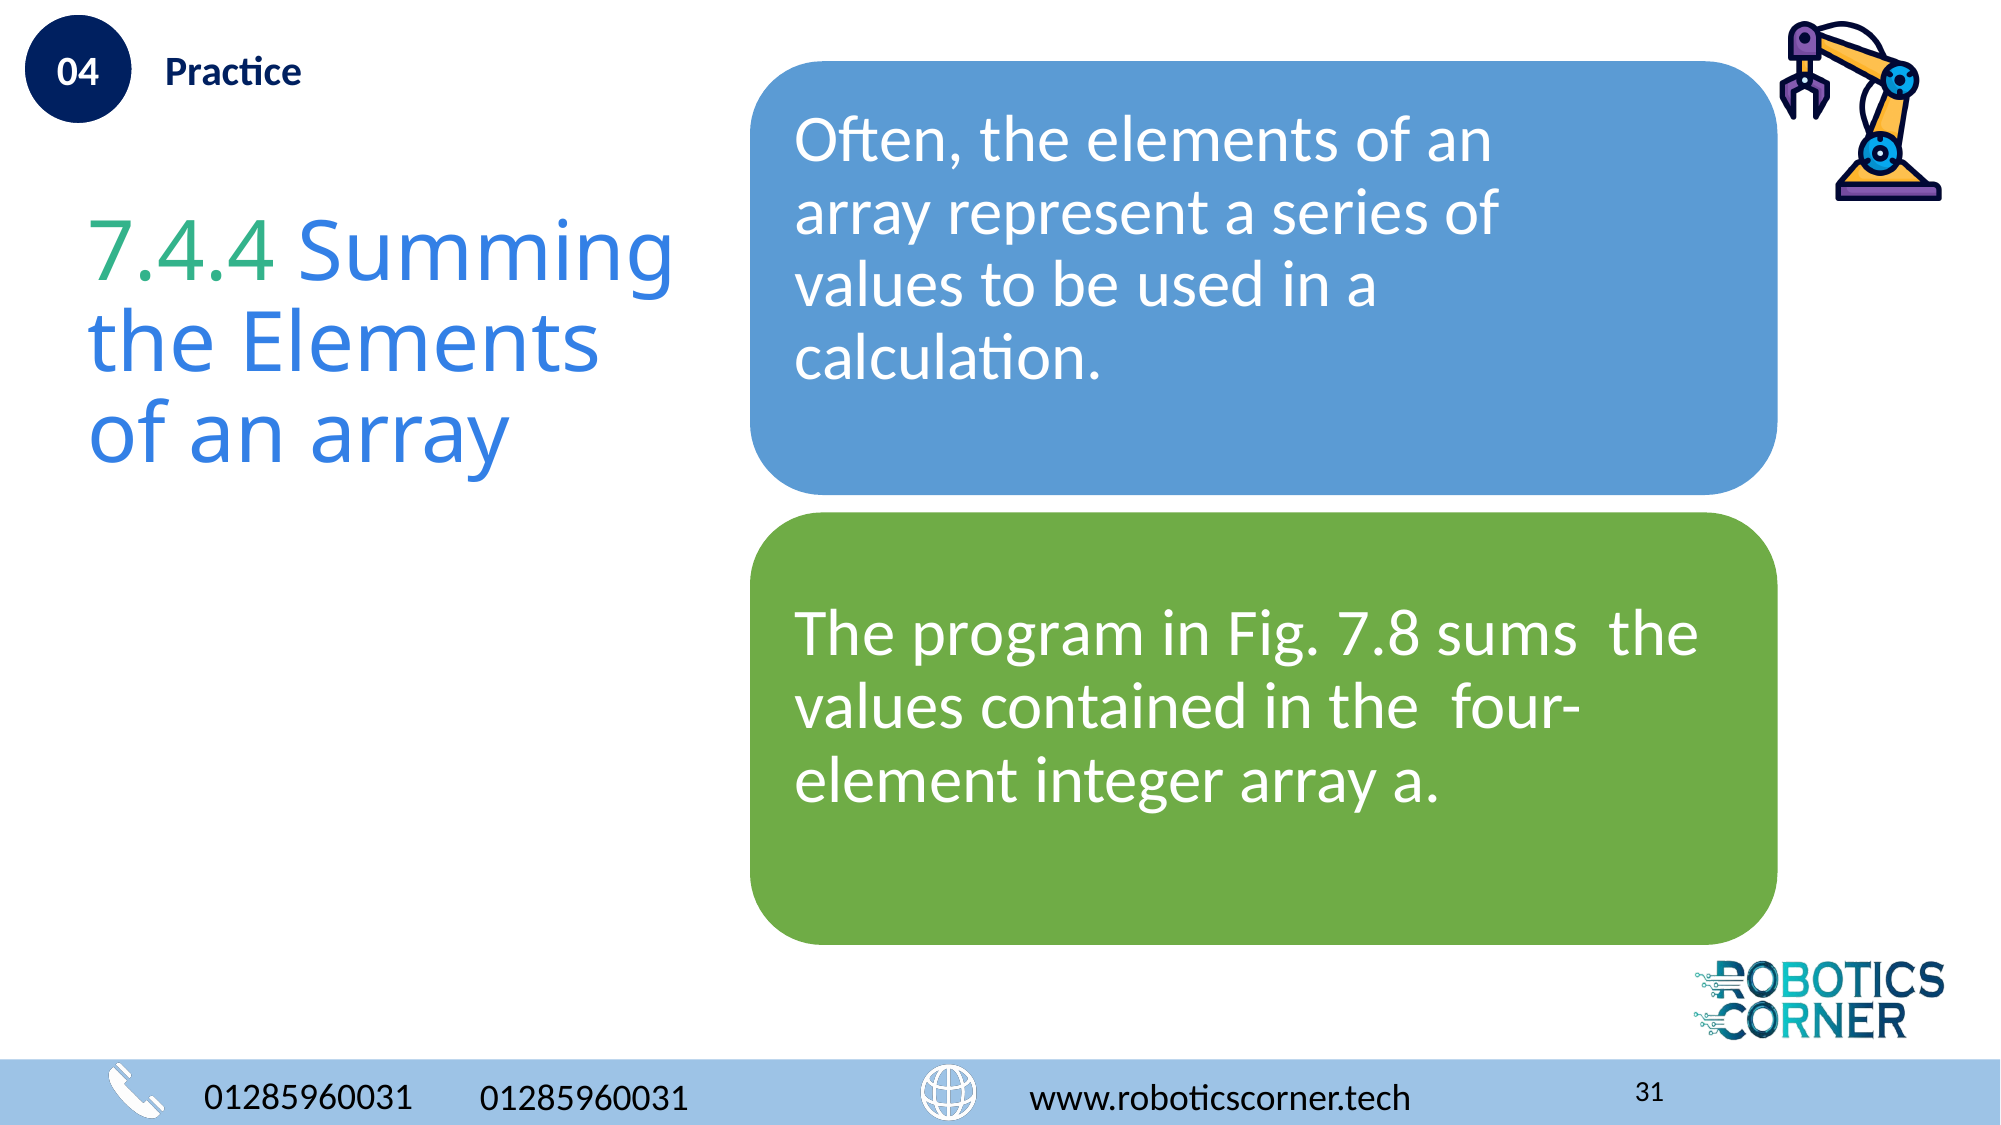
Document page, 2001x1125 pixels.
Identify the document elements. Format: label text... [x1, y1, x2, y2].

text_box 04 [22, 12, 134, 126]
text_box 7.4.4 Summing the Elements of an array [84, 194, 705, 482]
text_box [750, 61, 1778, 496]
picture [915, 1059, 981, 1125]
picture [103, 1057, 170, 1124]
title Often, the elements of an array represent a series of values to be used in a calculation. [792, 92, 1614, 395]
text_box Practice [150, 36, 622, 101]
picture [1771, 21, 1950, 201]
picture [1680, 859, 1953, 1059]
text_box The program in Fig. 7.8 sums the values contained in the four-element integer array a. [792, 586, 1702, 817]
text_box [750, 512, 1778, 945]
